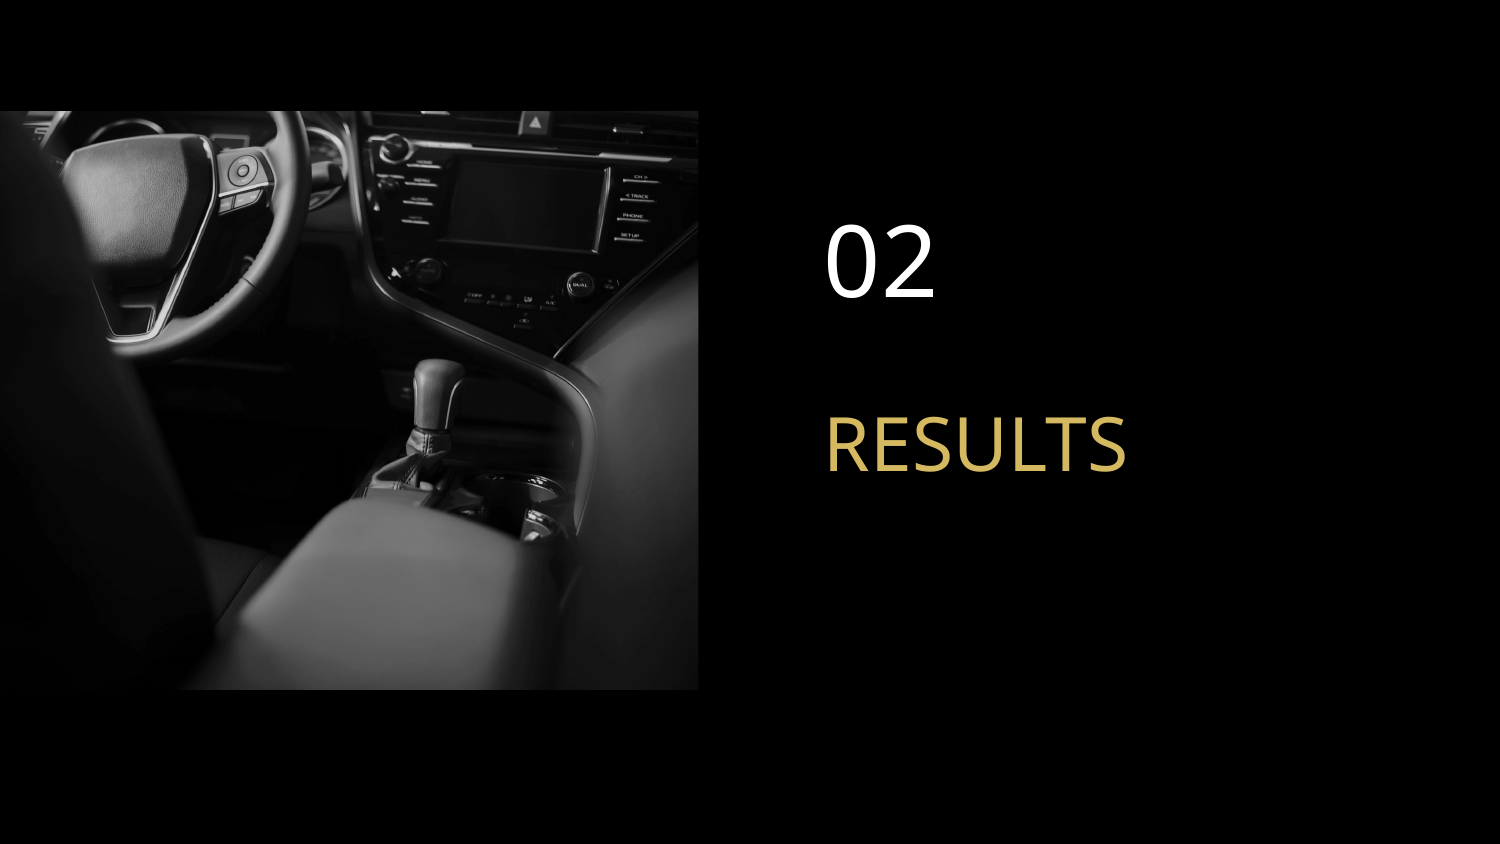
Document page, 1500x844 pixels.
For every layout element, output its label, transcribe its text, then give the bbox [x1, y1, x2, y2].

title 02 [808, 176, 1358, 333]
text_box [0, 27, 721, 844]
title RESULTS [808, 372, 1484, 511]
